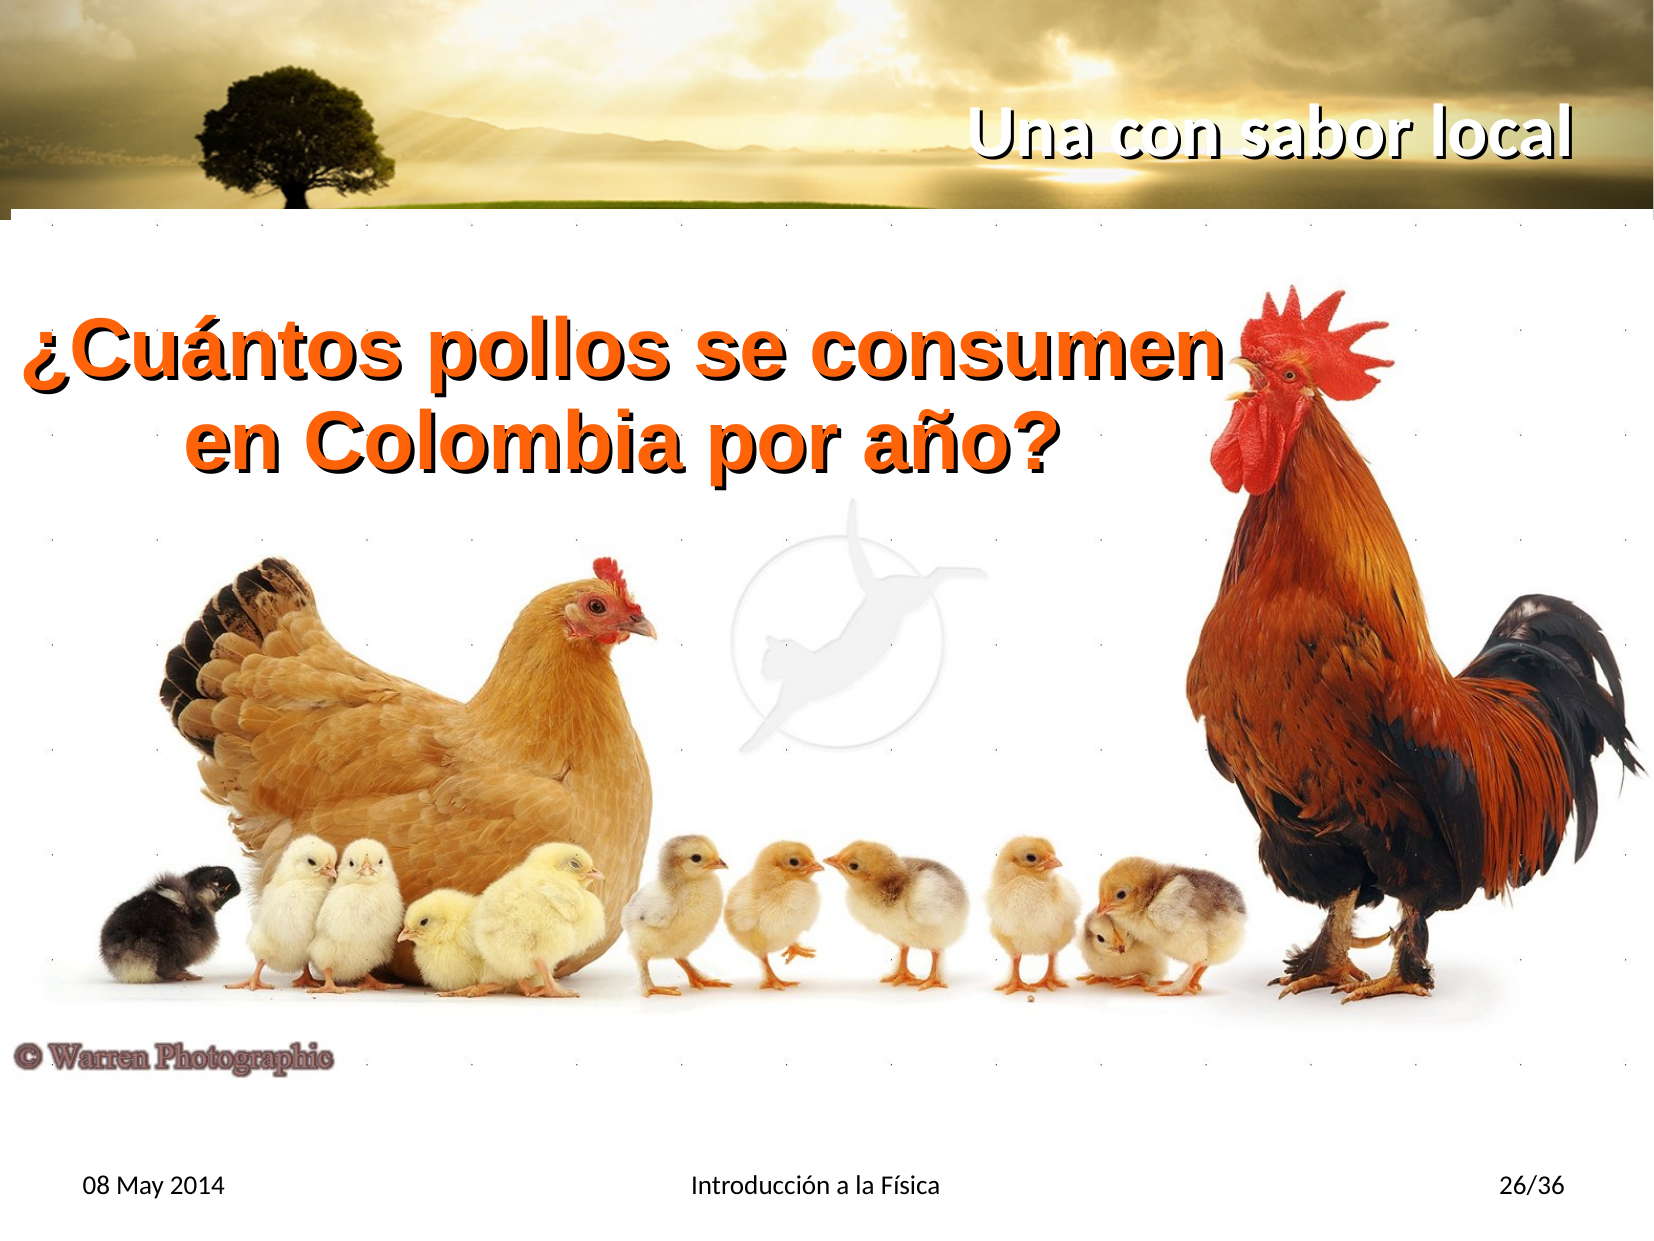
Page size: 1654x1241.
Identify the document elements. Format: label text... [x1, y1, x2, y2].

subtitle ¿Cuántos pollos se consumen en Colombia por año? [15, 255, 1231, 534]
picture [0, 0, 1654, 1080]
title Una con sabor local [86, 49, 1576, 226]
